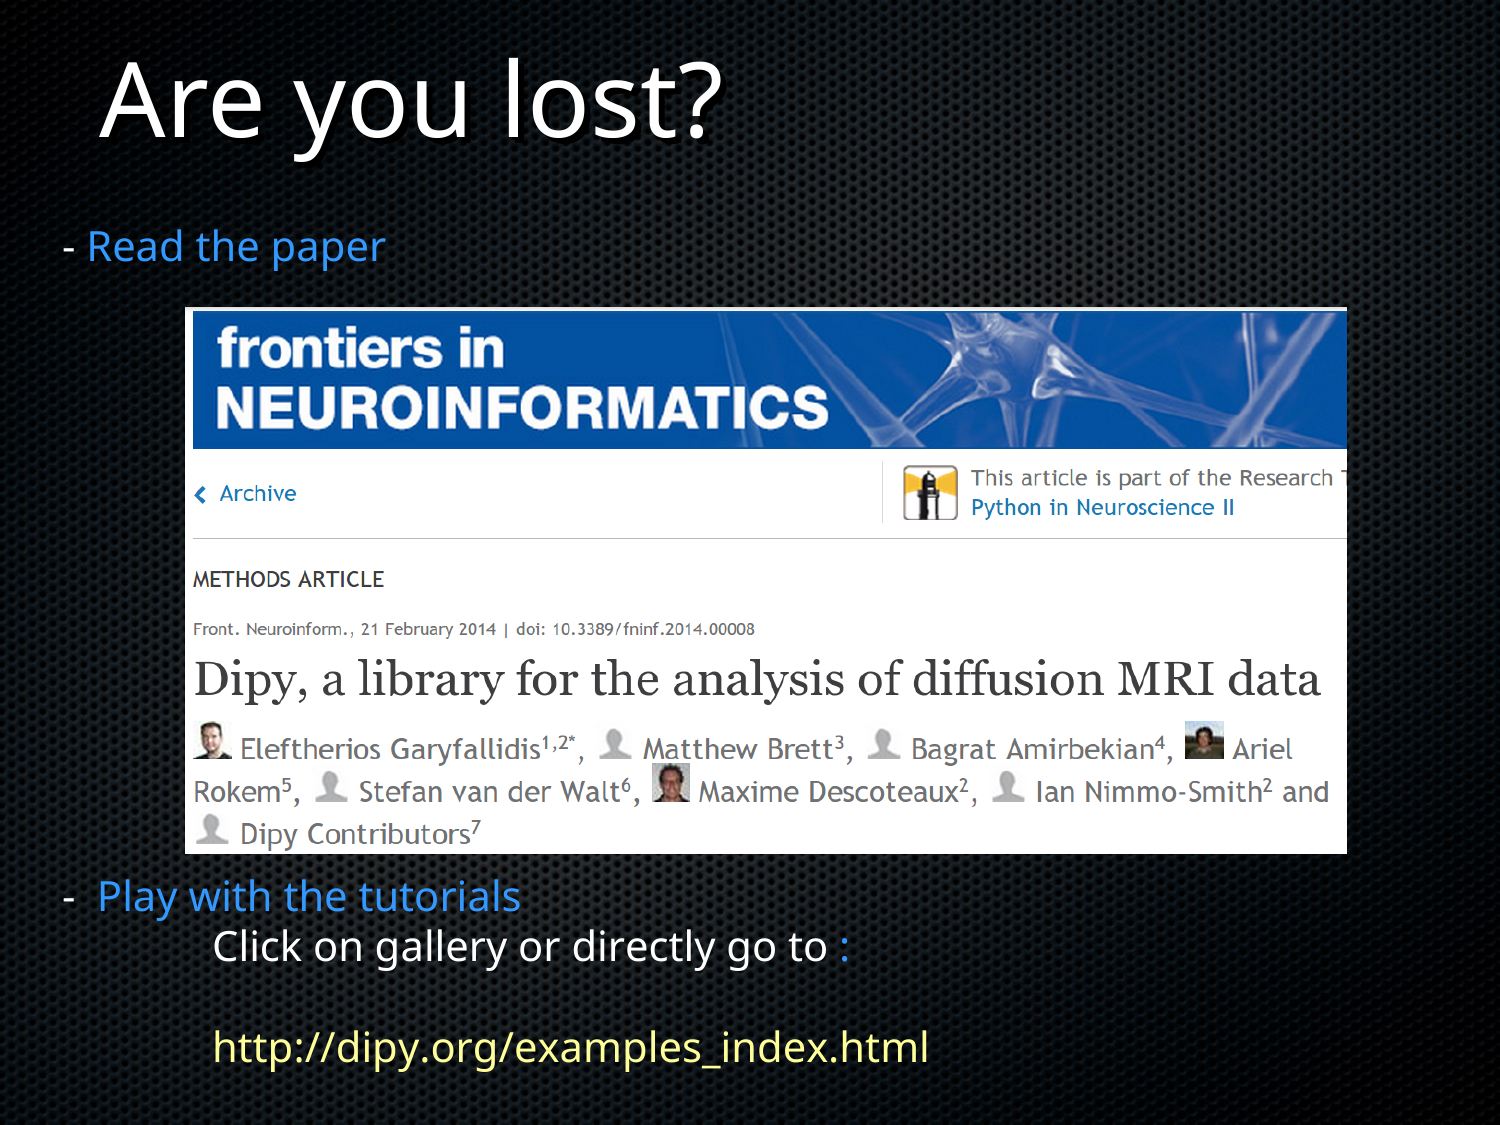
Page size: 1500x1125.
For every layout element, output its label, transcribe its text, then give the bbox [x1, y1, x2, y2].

picture [0, 0, 1500, 1125]
picture [185, 307, 1347, 854]
text_box - Read the paper - Play with the tutorials Click on gallery or directly go to : http://dipy.org/examples_index.html [47, 212, 1477, 1125]
title Are you lost? [91, 11, 1411, 181]
